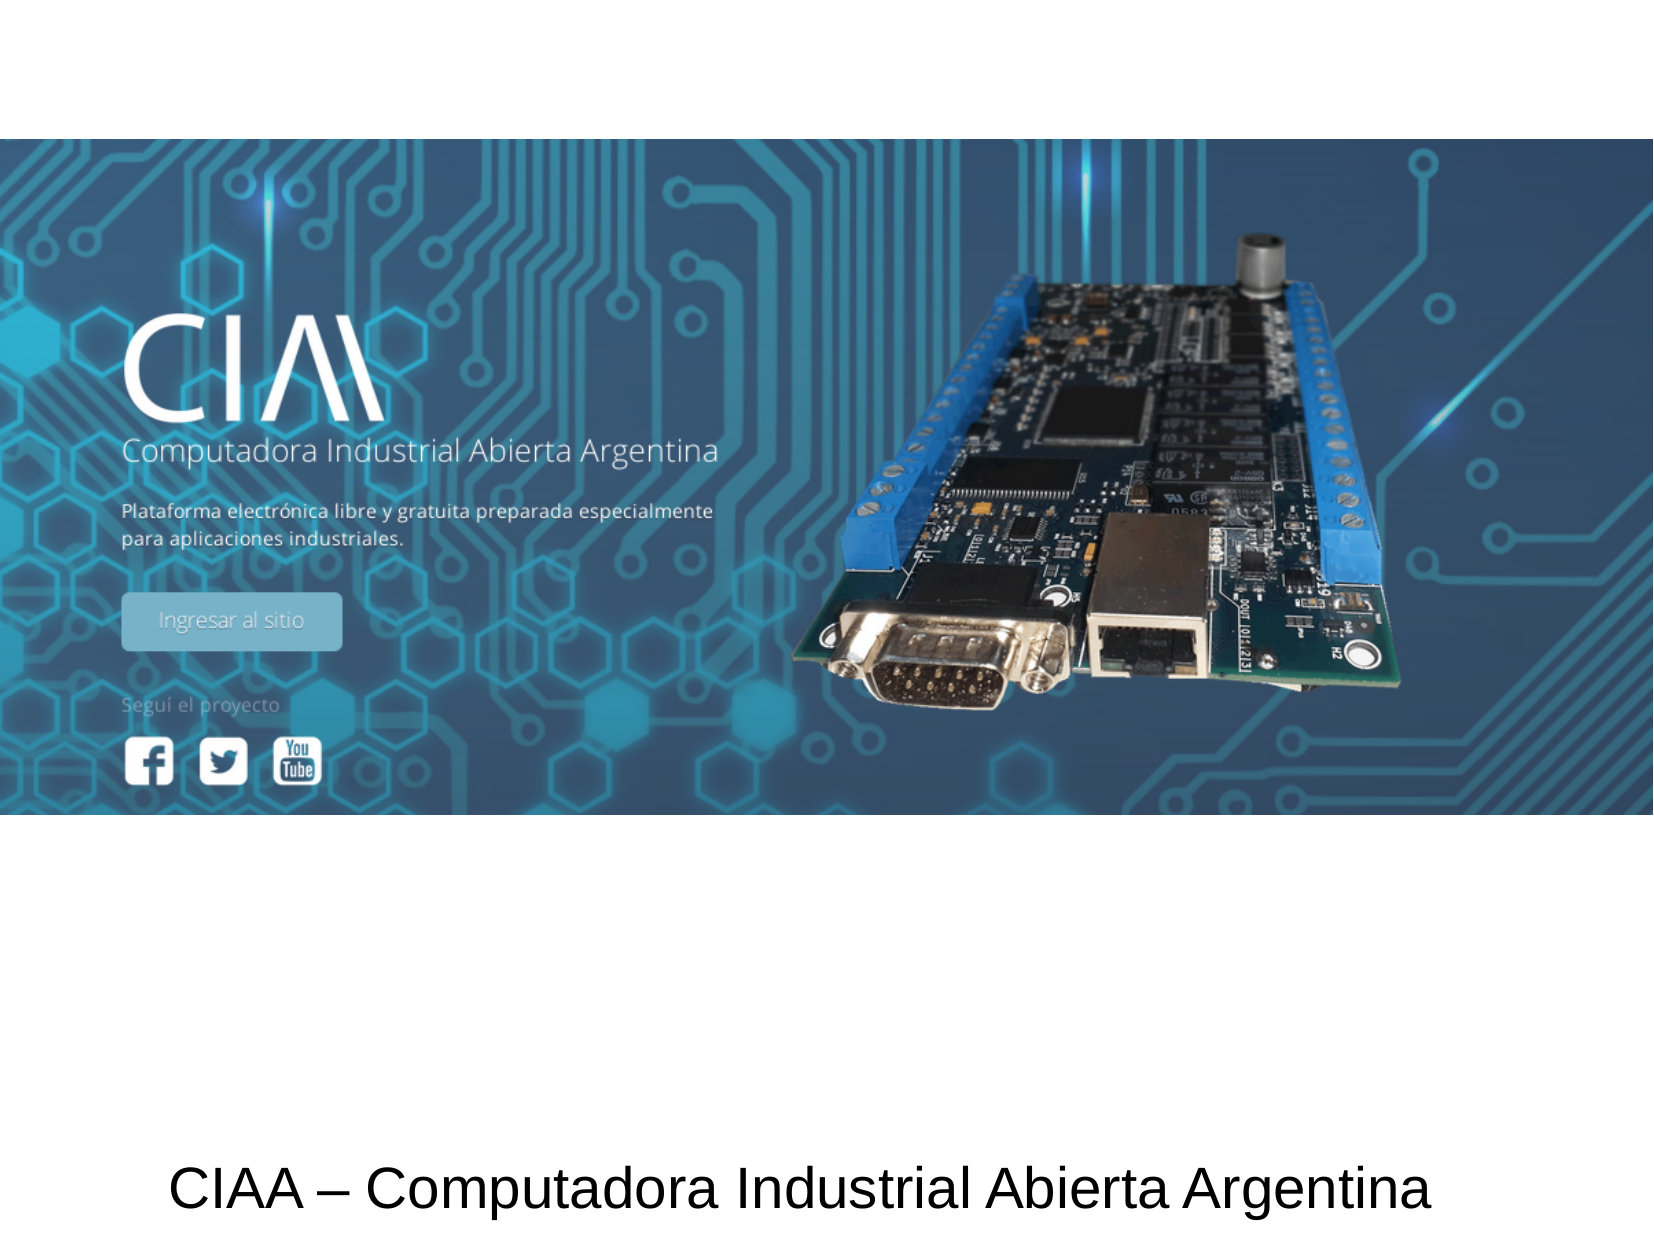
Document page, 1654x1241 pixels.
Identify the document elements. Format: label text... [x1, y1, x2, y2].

picture [0, 139, 1653, 815]
text_box CIAA – Computadora Industrial Abierta Argentina [153, 1148, 1619, 1229]
